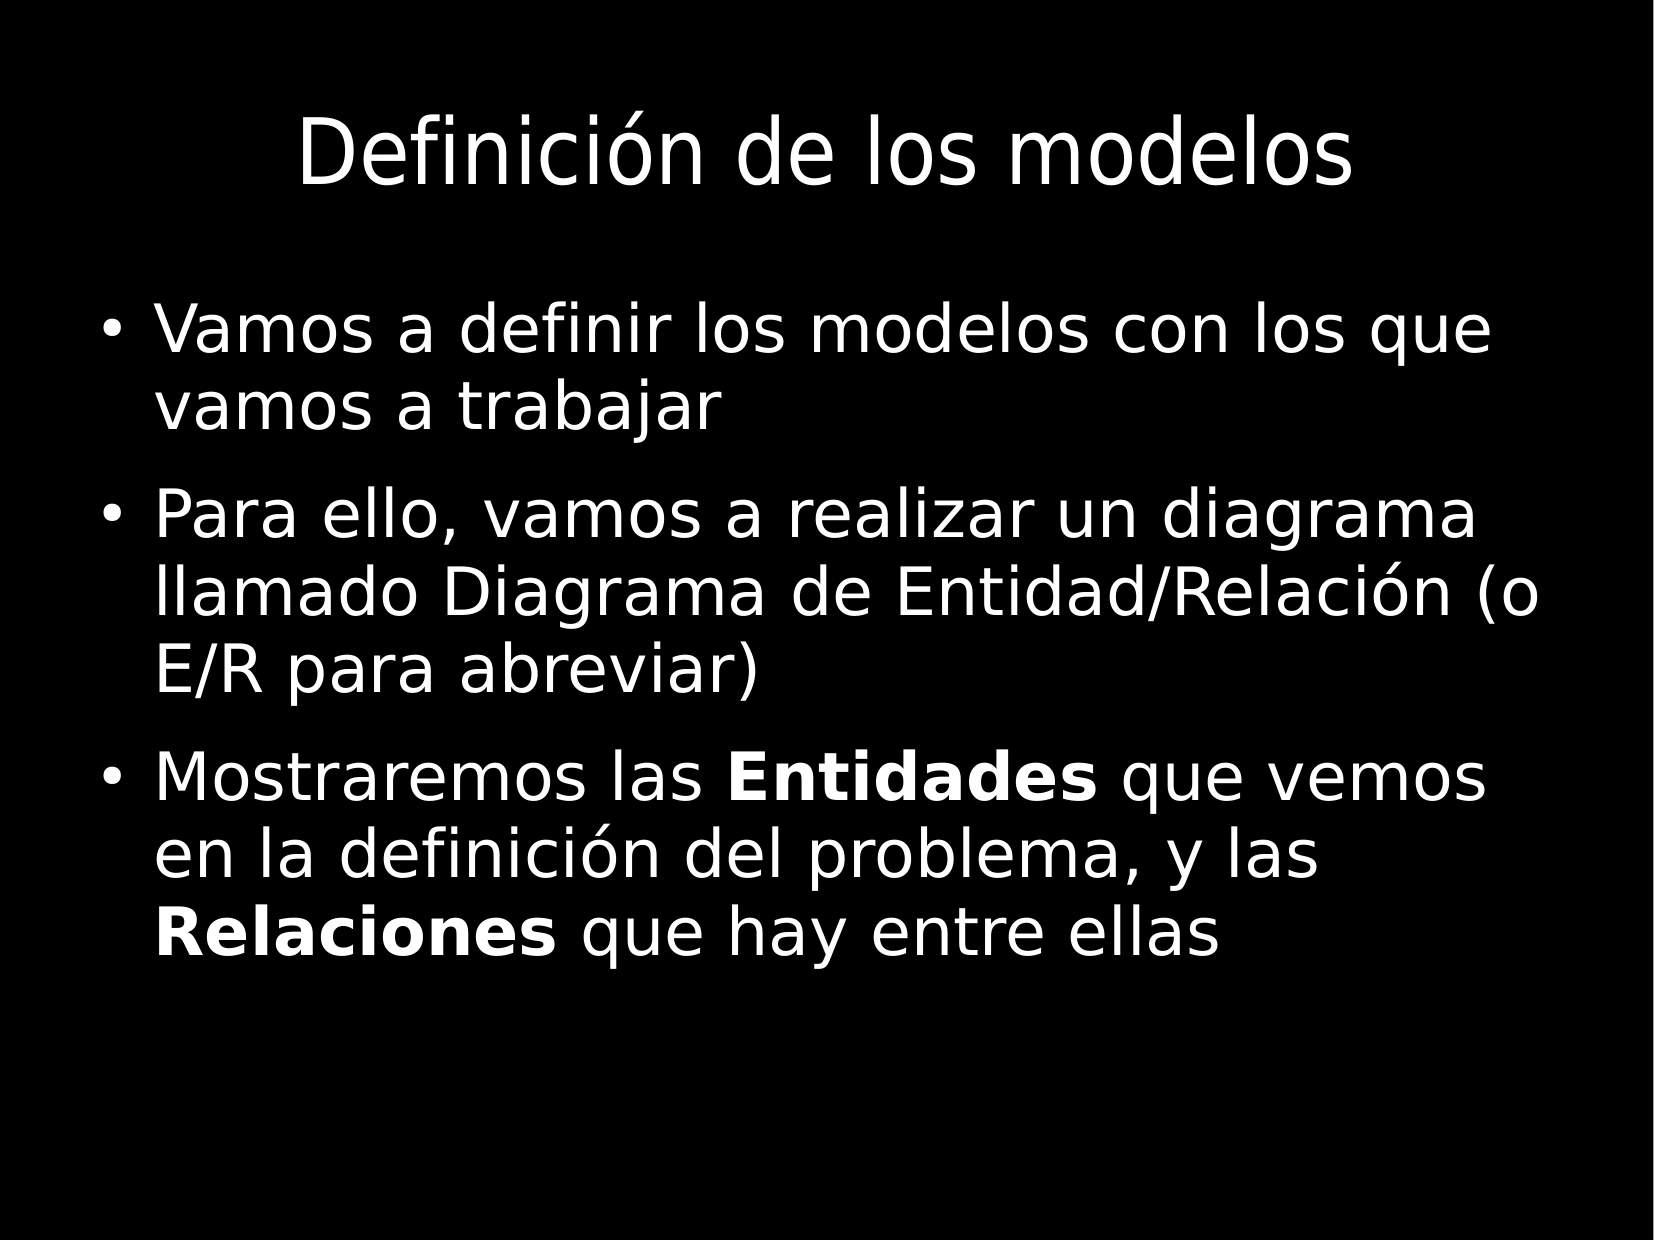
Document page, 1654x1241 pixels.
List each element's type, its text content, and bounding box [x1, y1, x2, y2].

list Vamos a definir los modelos con los que vamos a trabajar Para ello, vamos a realizar un diagrama llamado Diagrama de Entidad/Relación (o E/R para abreviar) Mostraremos las Entidades que vemos en la definición del problema, y las Relaciones que hay entre ellas [82, 290, 1571, 1109]
title Definición de los modelos [82, 49, 1571, 257]
